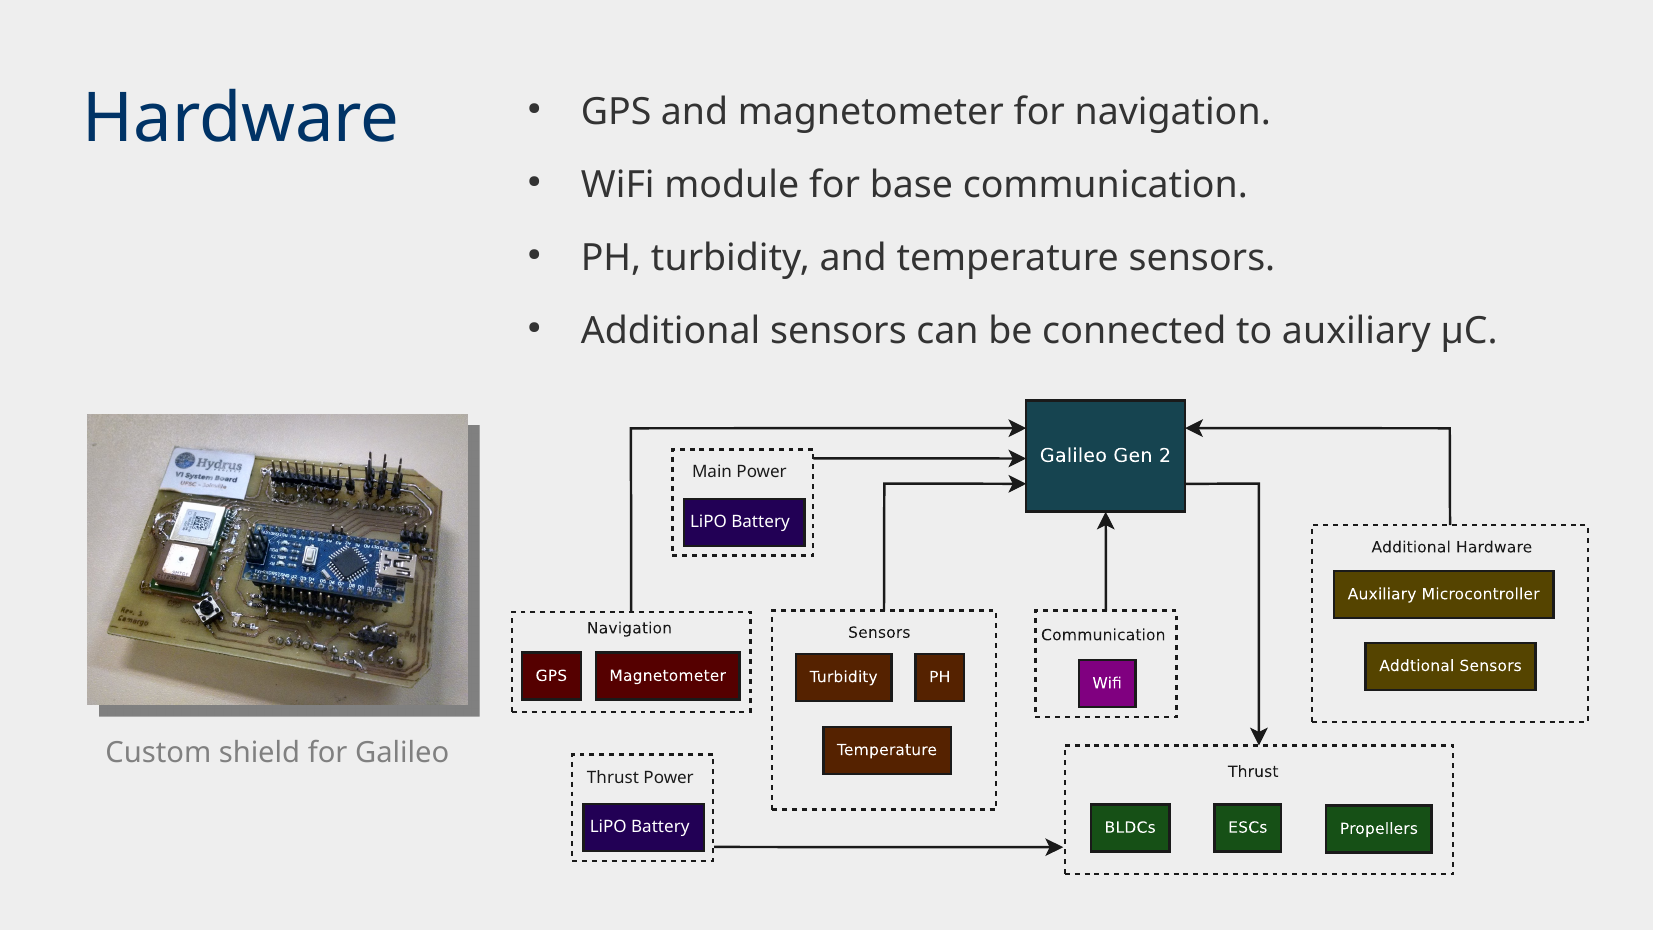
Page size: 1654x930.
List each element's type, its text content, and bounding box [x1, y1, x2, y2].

list GPS and magnetometer for navigation. WiFi module for base communication. PH, turbidity, and temperature sensors. Additional sensors can be connected to auxiliary µC. [510, 84, 1576, 385]
text_box Custom shield for Galileo [30, 724, 510, 796]
picture [87, 414, 468, 706]
picture [510, 396, 1591, 876]
title Hardware [82, 36, 1571, 193]
